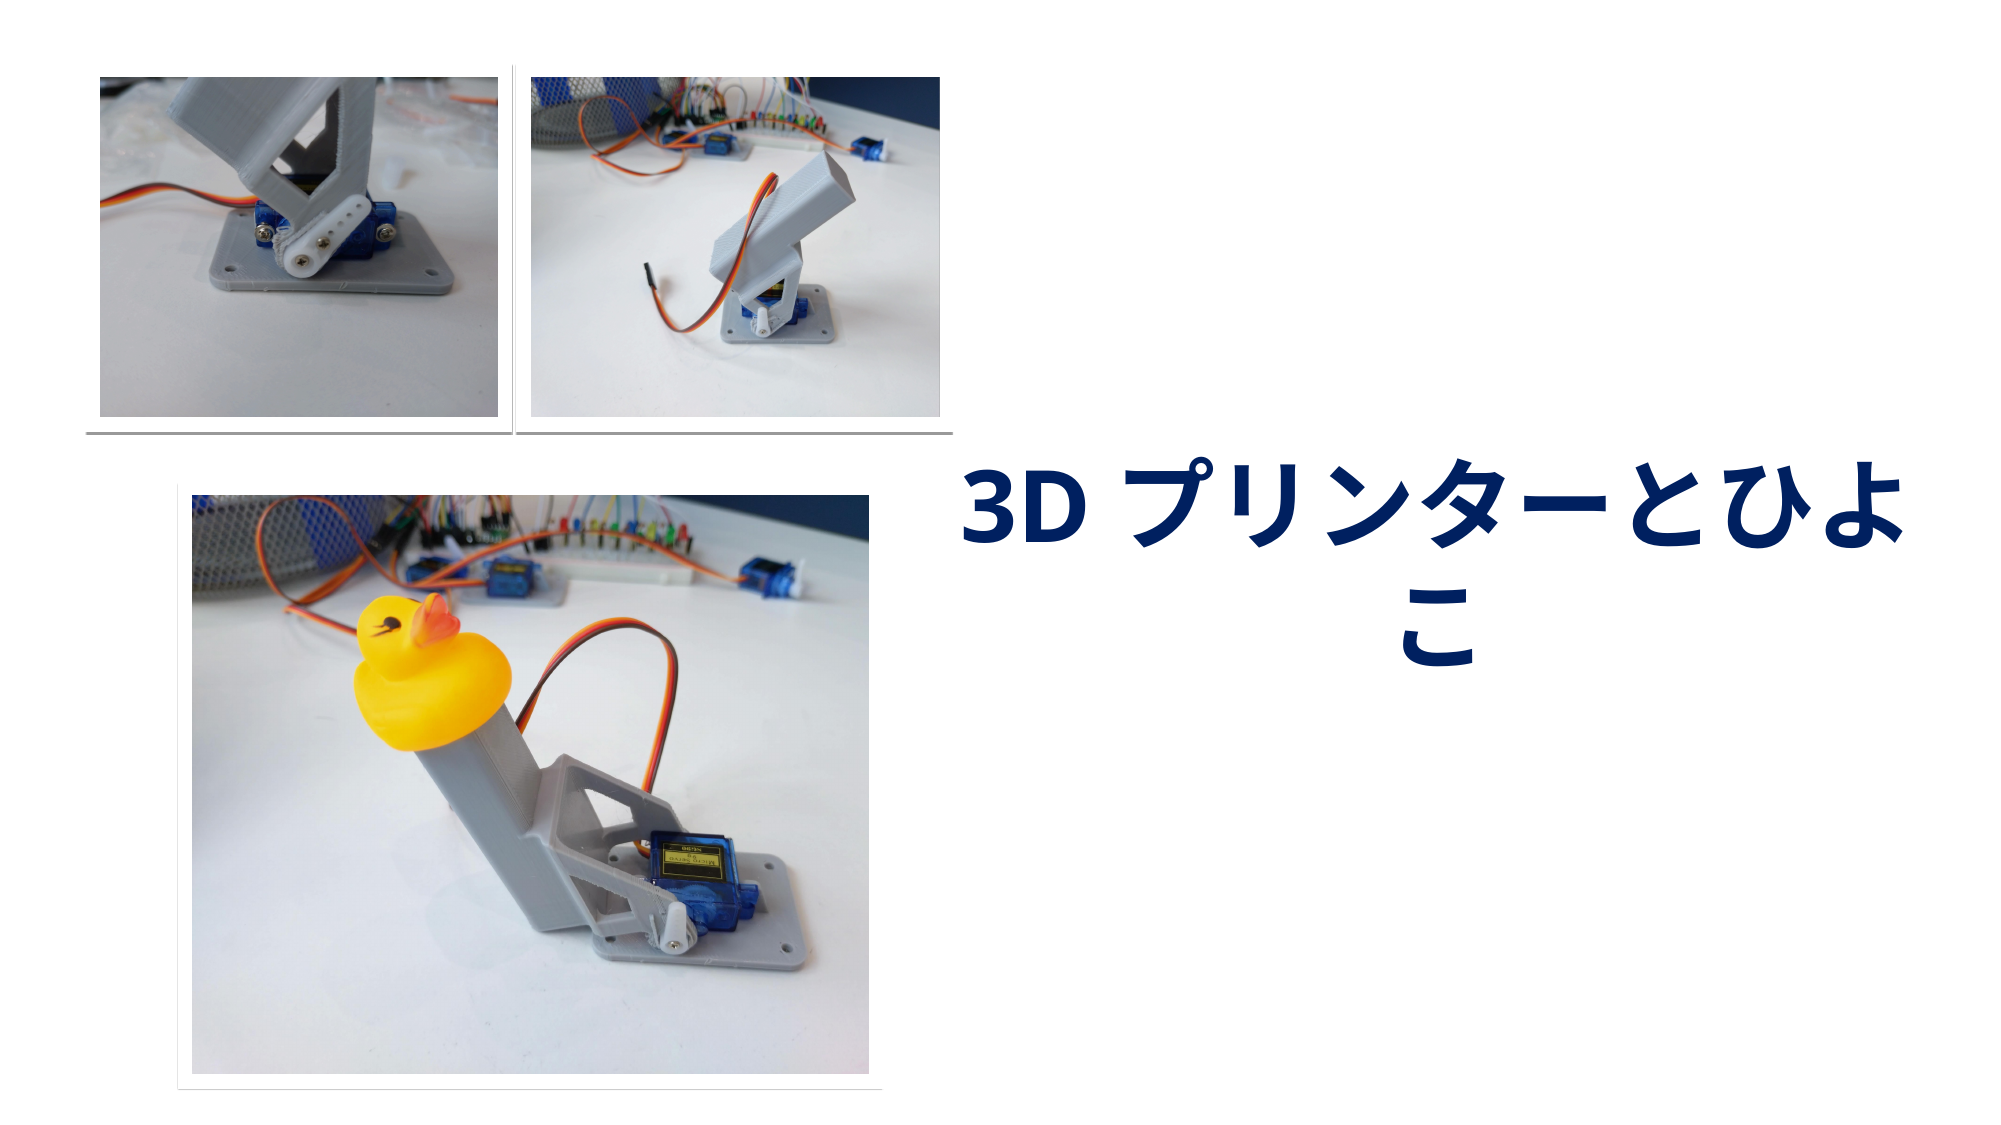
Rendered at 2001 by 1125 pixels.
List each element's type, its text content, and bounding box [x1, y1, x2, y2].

picture [192, 494, 869, 1074]
title 3Dプリンターとひよこ [902, 265, 1975, 860]
picture [99, 76, 498, 417]
picture [530, 76, 940, 417]
